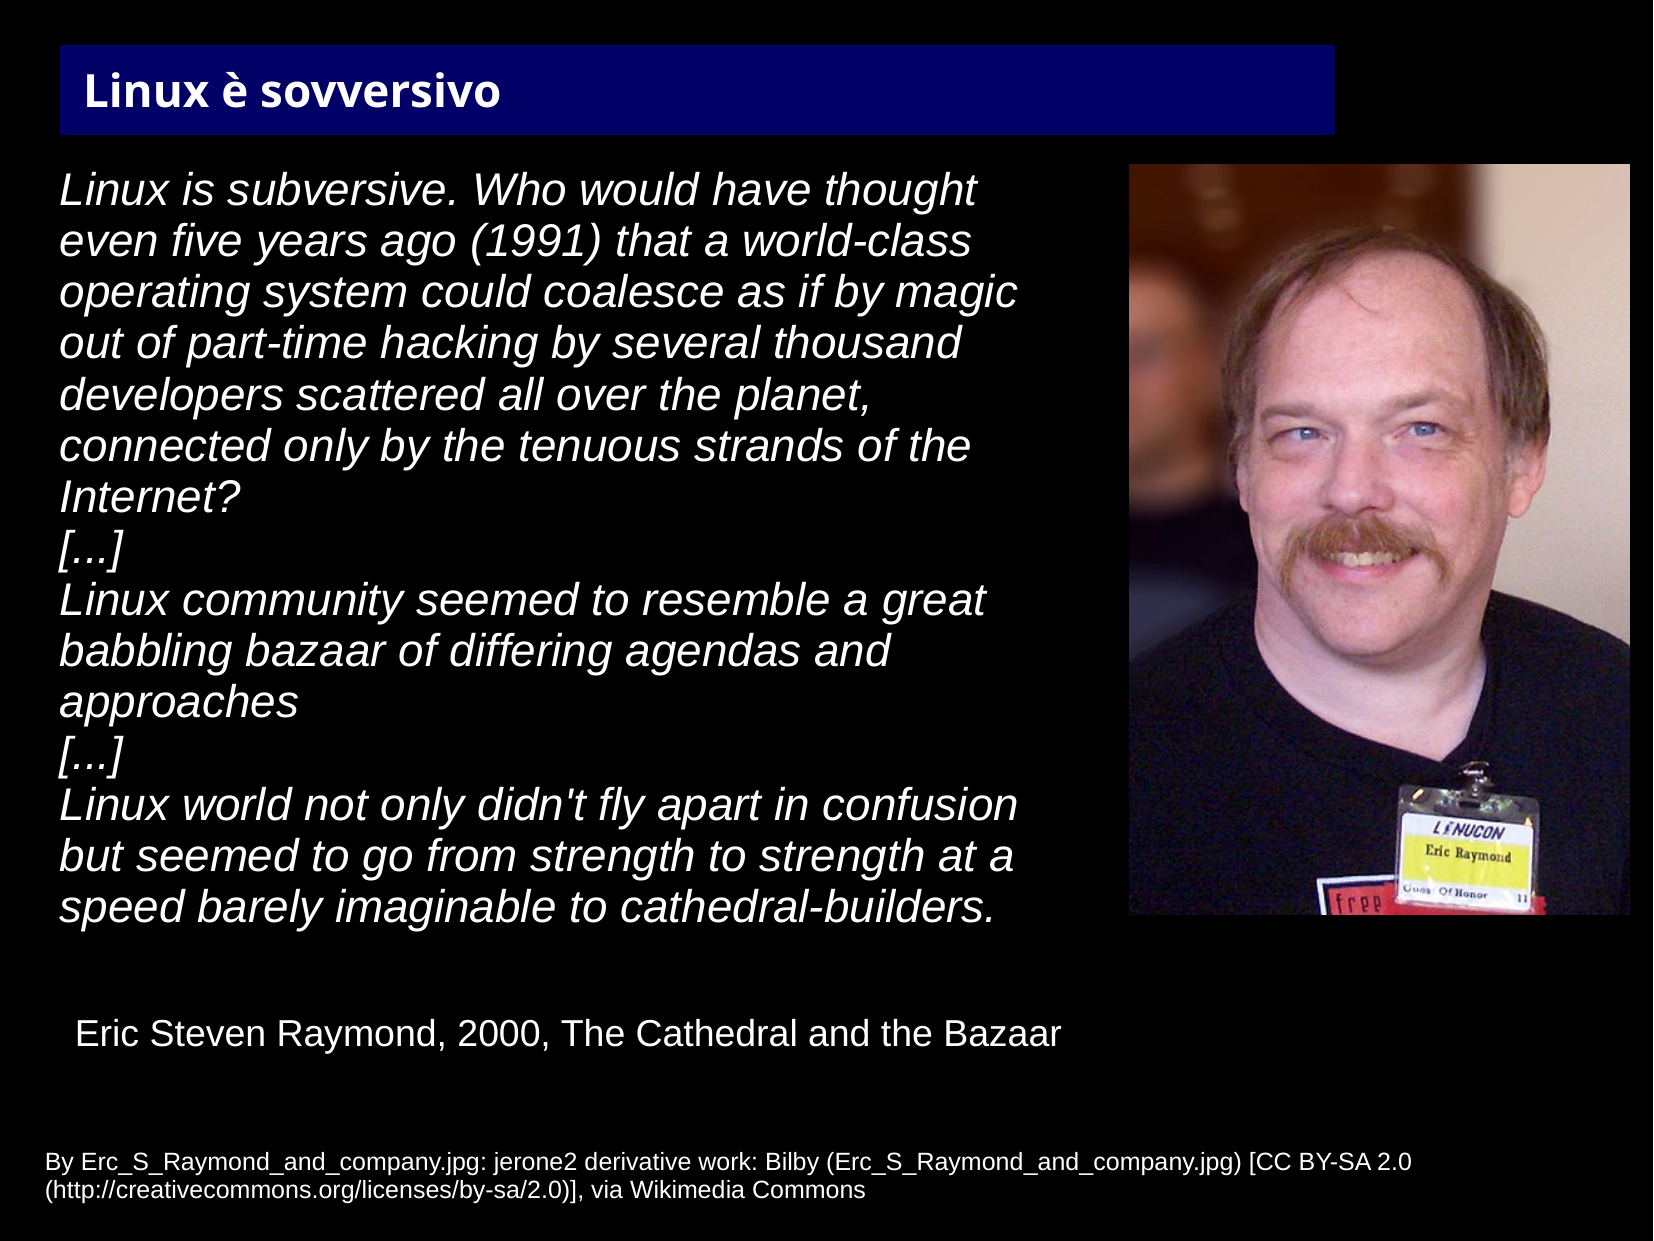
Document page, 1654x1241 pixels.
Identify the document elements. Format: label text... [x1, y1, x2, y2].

text_box By Erc_S_Raymond_and_company.jpg: jerone2 derivative work: Bilby (Erc_S_Raymond_and_company.jpg) [CC BY-SA 2.0 (http://creativecommons.org/licenses/by-sa/2.0)], via Wikimedia Commons [30, 1140, 1646, 1241]
list Linux è sovversivo [59, 45, 1335, 136]
text_box Eric Steven Raymond, 2000, The Cathedral and the Bazaar [60, 1005, 1396, 1062]
text_box Linux is subversive. Who would have thought even five years ago (1991) that a world-class operating system could coalesce as if by magic out of part-time hacking by several thousand developers scattered all over the planet, connected only by the tenuous strands of the Internet? [...] Linux community seemed to resemble a great babbling bazaar of differing agendas and approaches [...] Linux world not only didn't fly apart in confusion but seemed to go from strength to strength at a speed barely imaginable to cathedral-builders. [45, 156, 1066, 941]
picture [1129, 164, 1630, 916]
